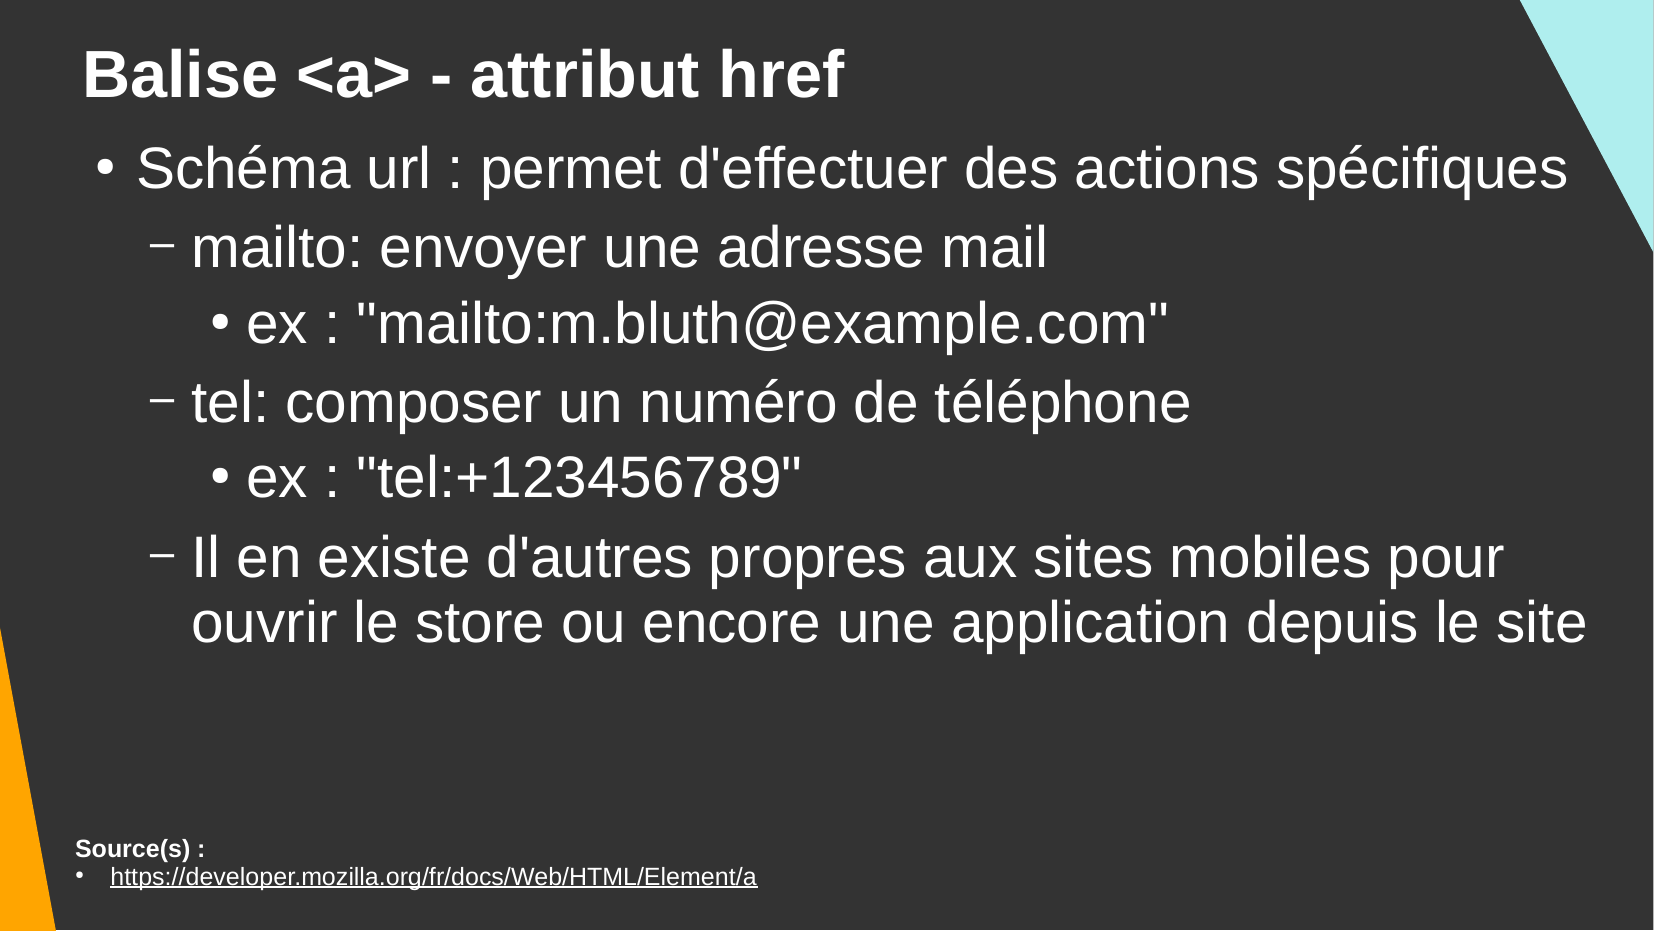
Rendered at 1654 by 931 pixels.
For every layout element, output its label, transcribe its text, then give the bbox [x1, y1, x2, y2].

text_box [1519, 0, 1654, 254]
title Balise <a> - attribut href [82, 37, 1571, 114]
list Schéma url : permet d'effectuer des actions spécifiques mailto: envoyer une adresse mail ex : "mailto:m.bluth@example.com" tel: composer un numéro de téléphone ex : "tel:+123456789" Il en existe d'autres propres aux sites mobiles pour ouvrir le store ou encore une application depuis le site [80, 135, 1605, 697]
text_box Source(s) : https://developer.mozilla.org/fr/docs/Web/HTML/Element/a [60, 826, 1546, 931]
text_box [0, 627, 56, 931]
